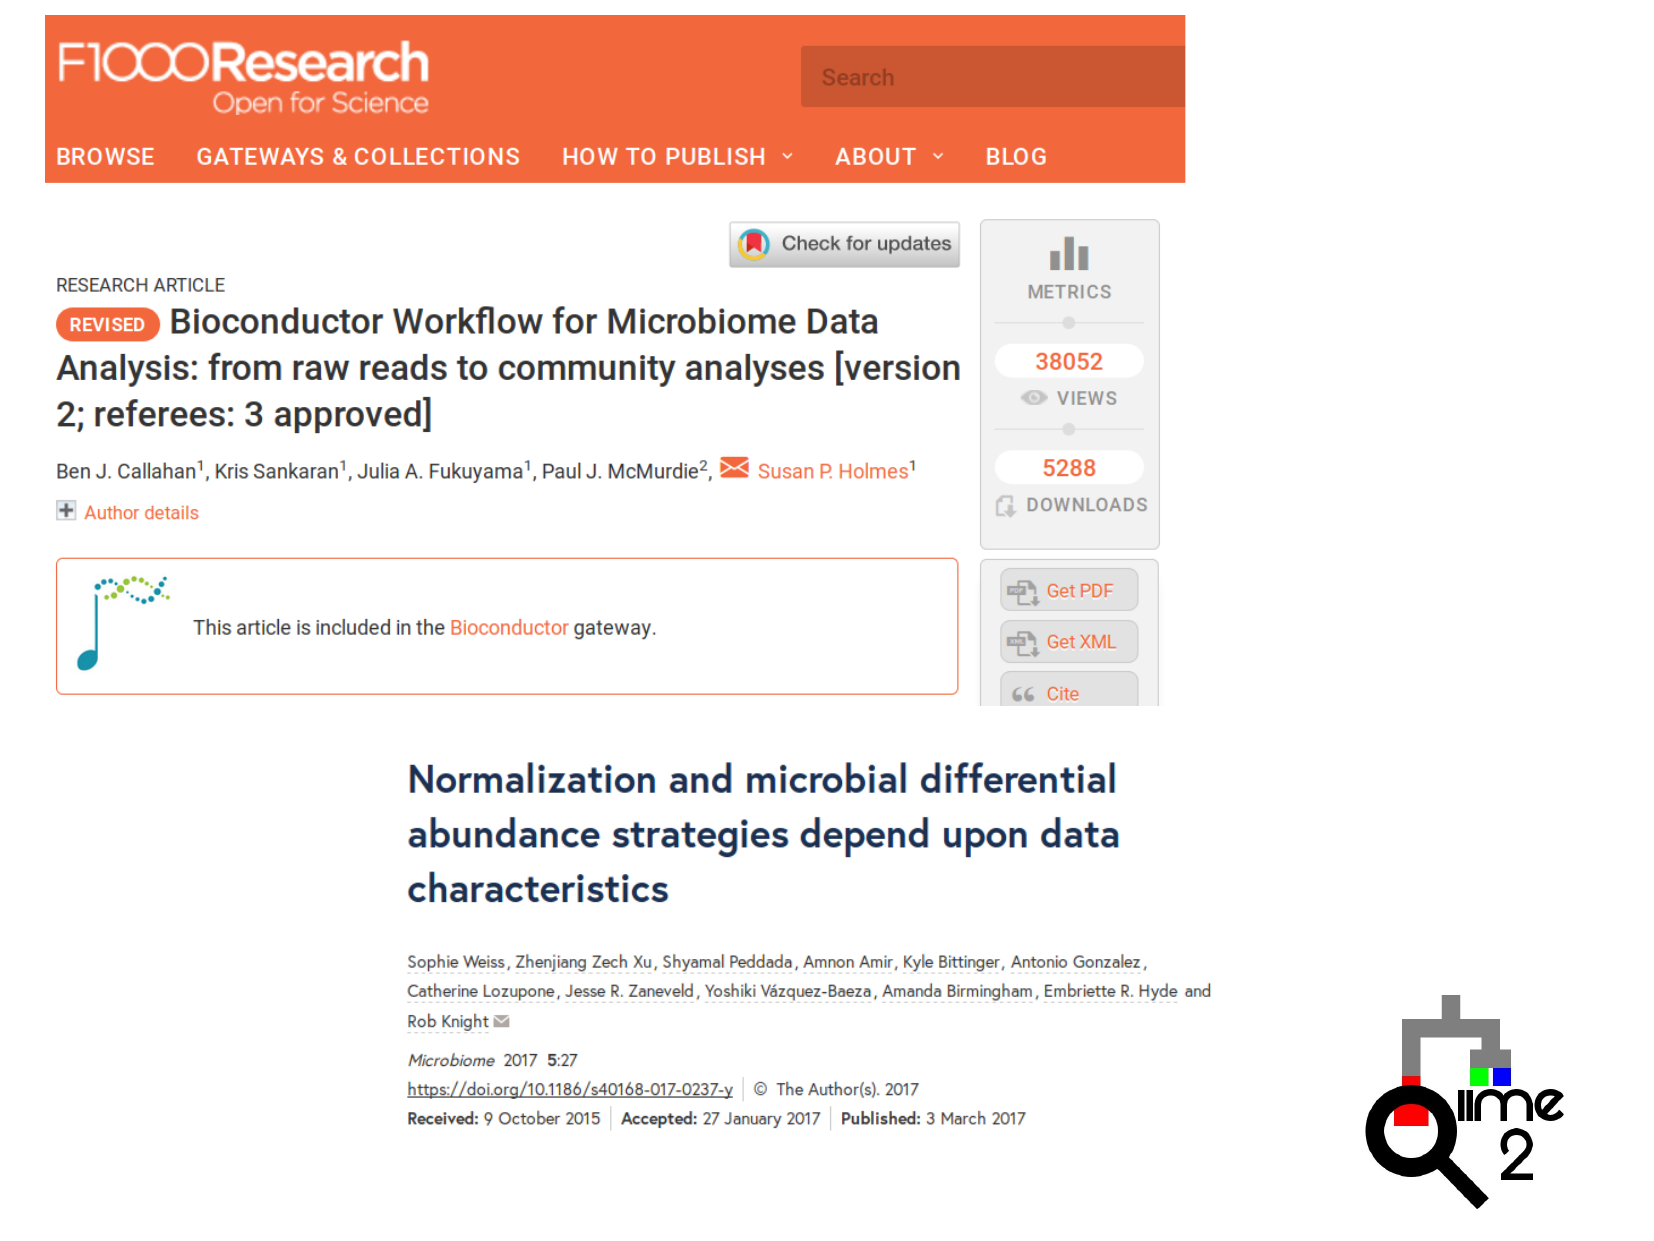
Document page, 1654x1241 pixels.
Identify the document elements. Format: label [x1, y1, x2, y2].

picture [355, 752, 1309, 1155]
picture [45, 15, 1186, 706]
picture [1357, 993, 1573, 1209]
